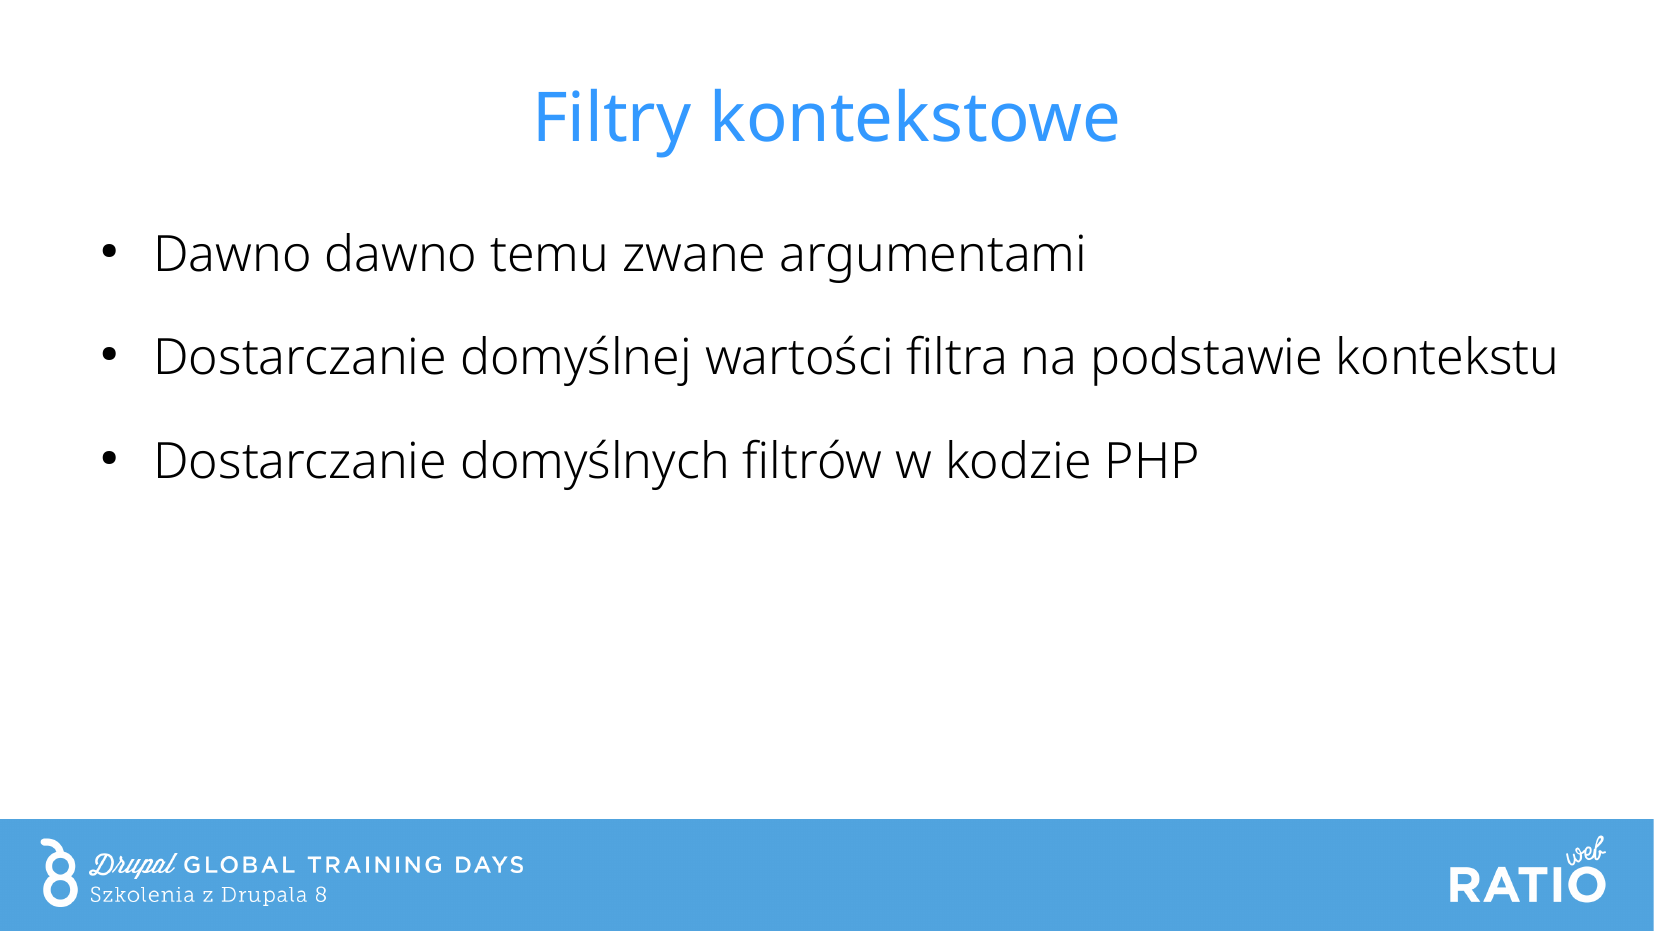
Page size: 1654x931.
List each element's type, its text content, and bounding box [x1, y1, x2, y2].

list Dawno dawno temu zwane argumentami Dostarczanie domyślnej wartości filtra na podstawie kontekstu Dostarczanie domyślnych filtrów w kodzie PHP [82, 217, 1571, 758]
picture [0, 0, 1654, 931]
title Filtry kontekstowe [82, 37, 1571, 193]
